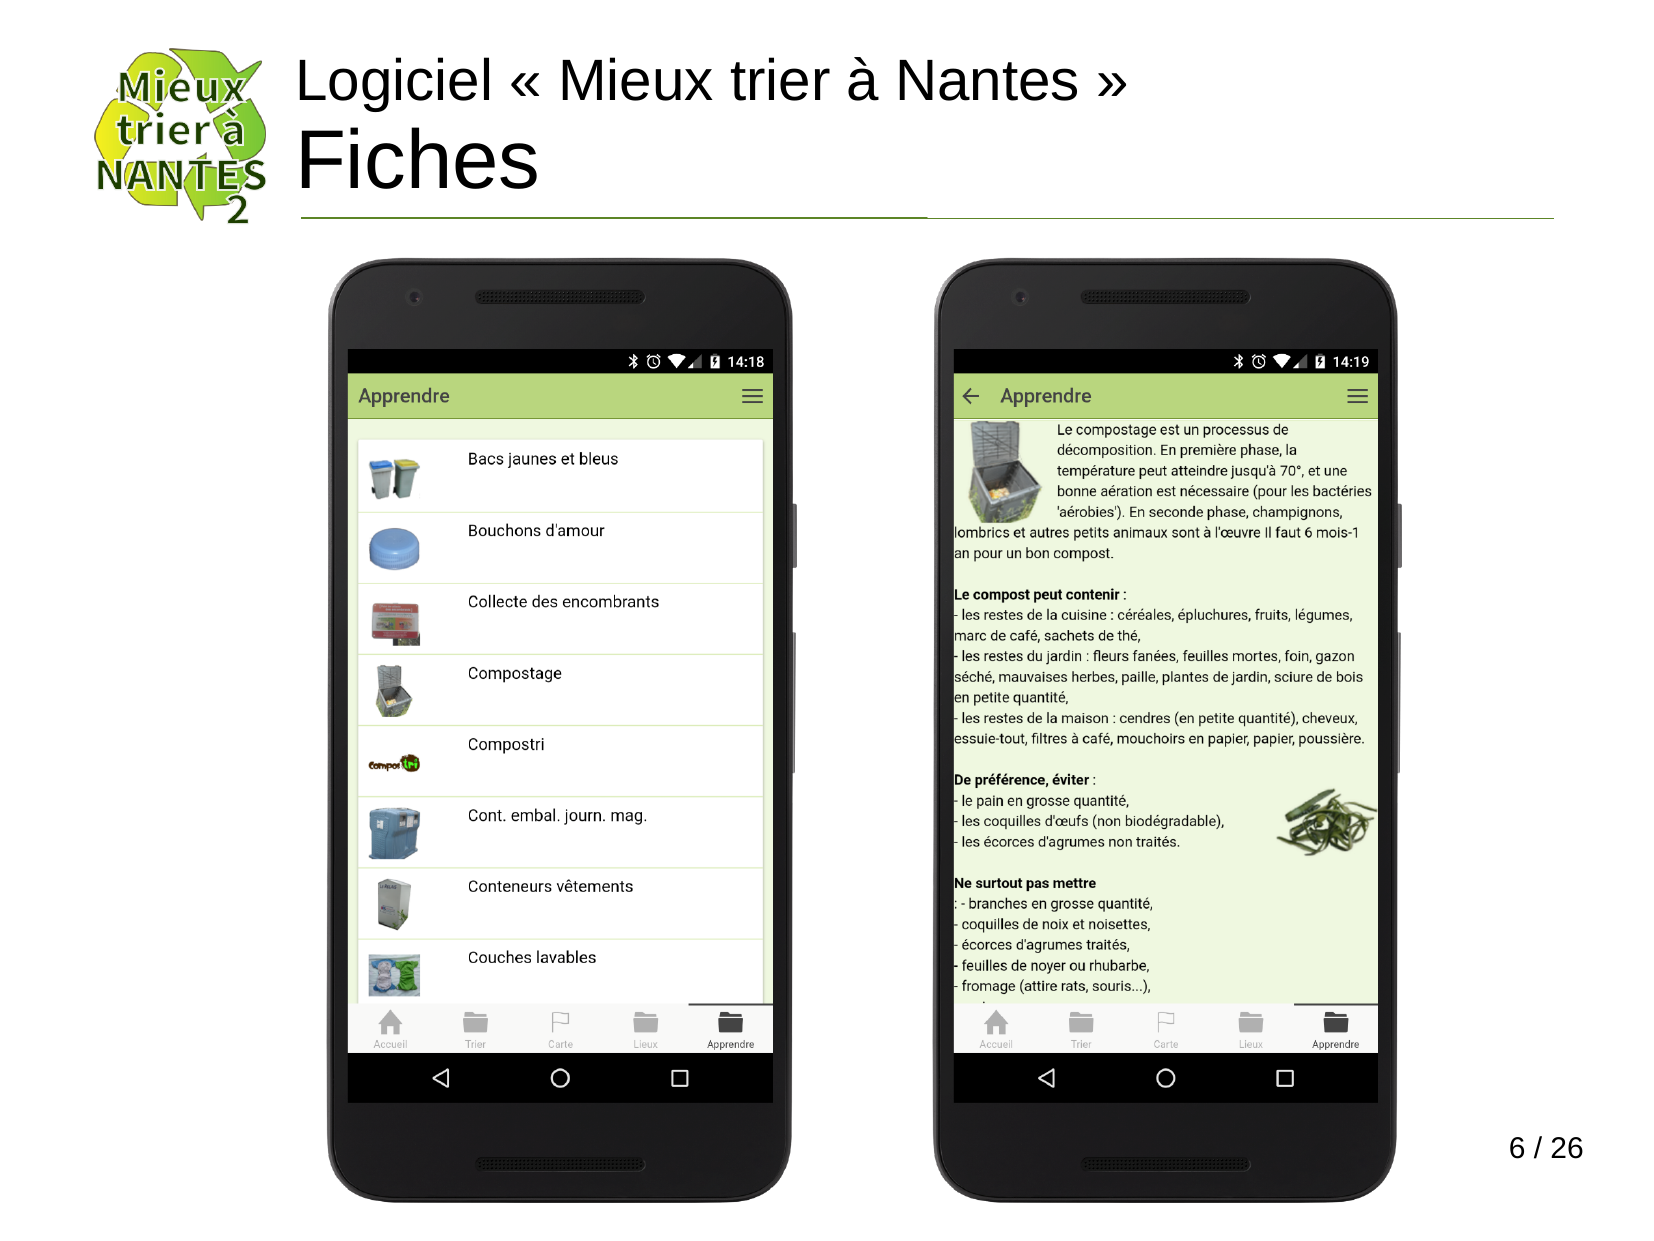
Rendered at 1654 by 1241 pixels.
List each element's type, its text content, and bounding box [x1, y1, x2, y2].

picture [94, 48, 272, 225]
text_box 6 / 26 [1494, 1121, 1599, 1193]
picture [932, 257, 1402, 1203]
text_box Logiciel « Mieux trier à Nantes » Fiches [295, 41, 1571, 215]
picture [326, 257, 797, 1203]
